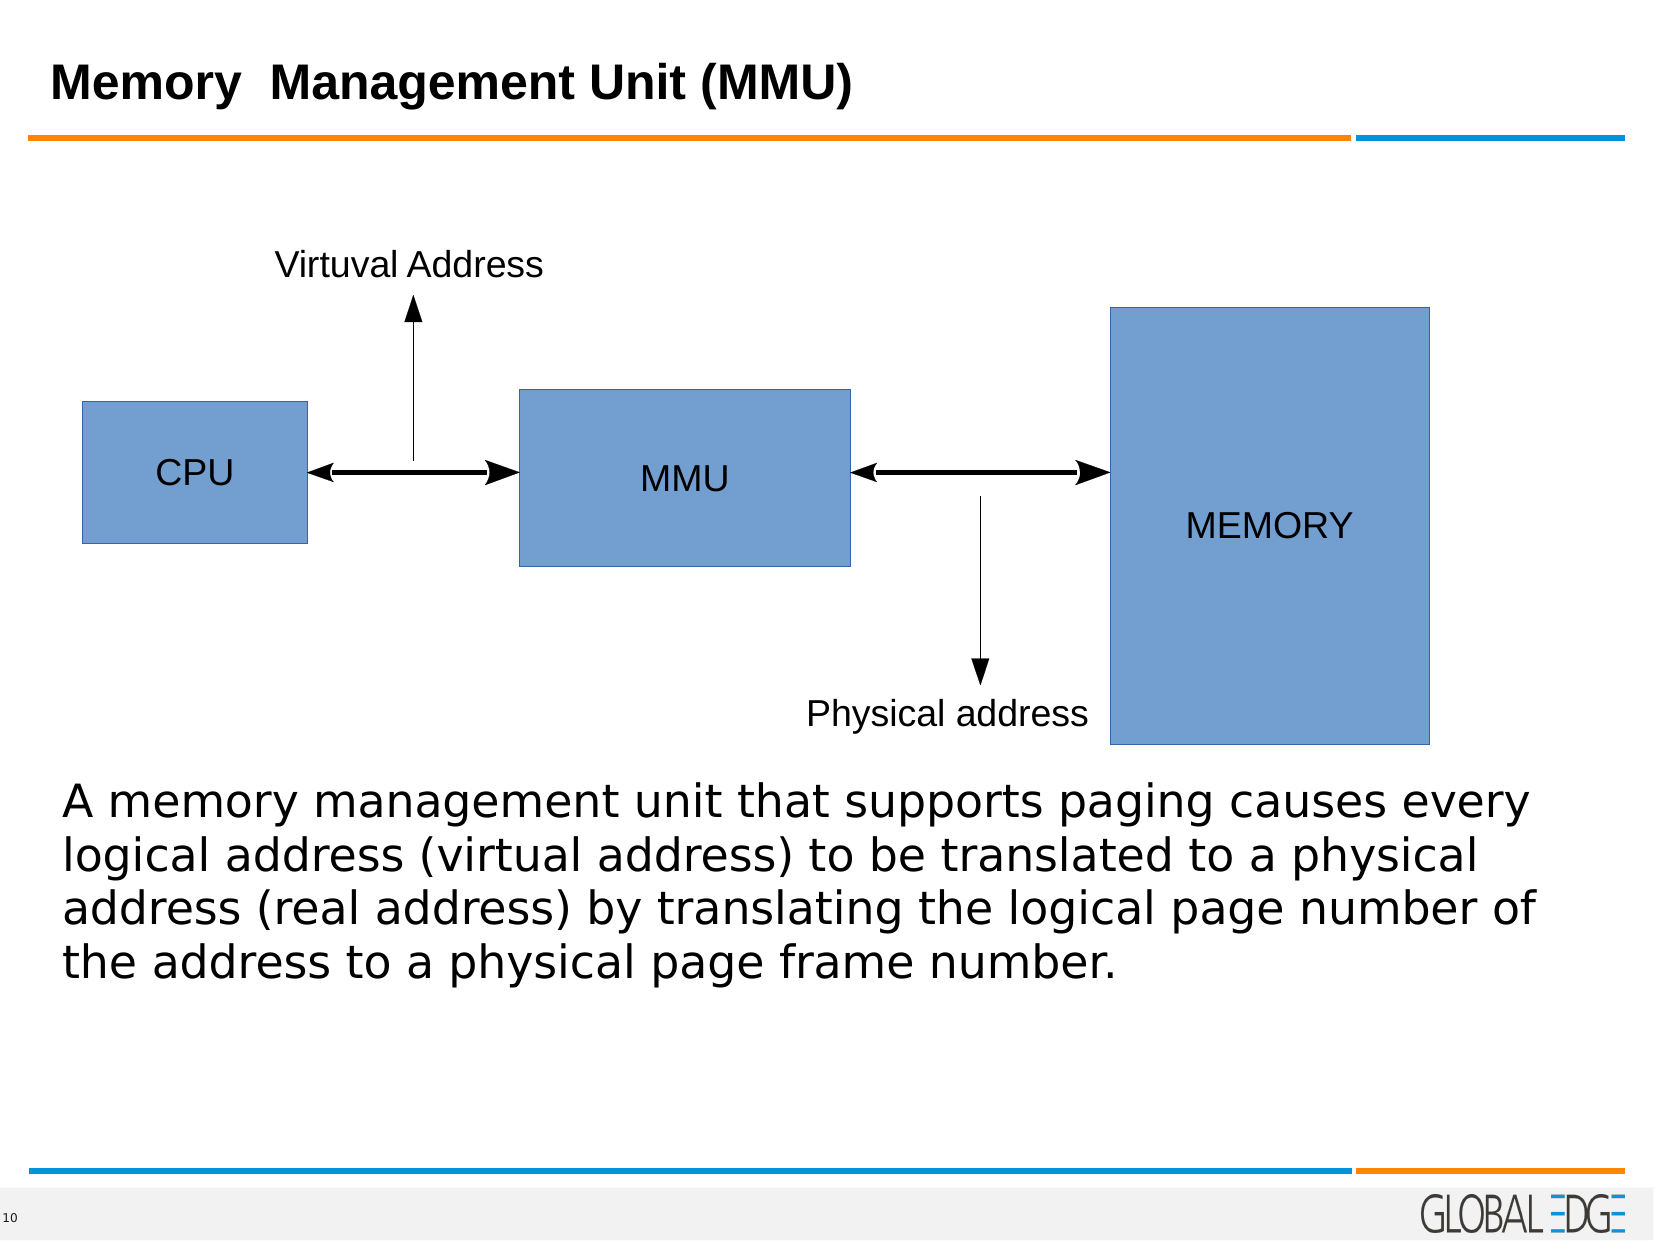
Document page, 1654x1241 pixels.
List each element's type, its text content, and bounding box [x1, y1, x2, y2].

text_box 10 [2, 1210, 18, 1226]
text_box logical address (virtual address) to be translated to a physical [62, 828, 1495, 882]
text_box Virtuval Address [274, 243, 545, 286]
text_box MEMORY [1185, 504, 1354, 547]
text_box A memory management unit that supports paging causes every [62, 775, 1547, 829]
text_box address (real address) by translating the logical page number of [62, 882, 1552, 936]
text_box Memory Management Unit (MMU) [50, 54, 868, 112]
text_box MMU [640, 457, 730, 500]
picture [1421, 1194, 1625, 1233]
text_box the address to a physical page frame number. [62, 935, 1133, 990]
text_box [0, 0, 1654, 1241]
text_box Physical address [805, 692, 1089, 735]
text_box CPU [155, 451, 235, 494]
